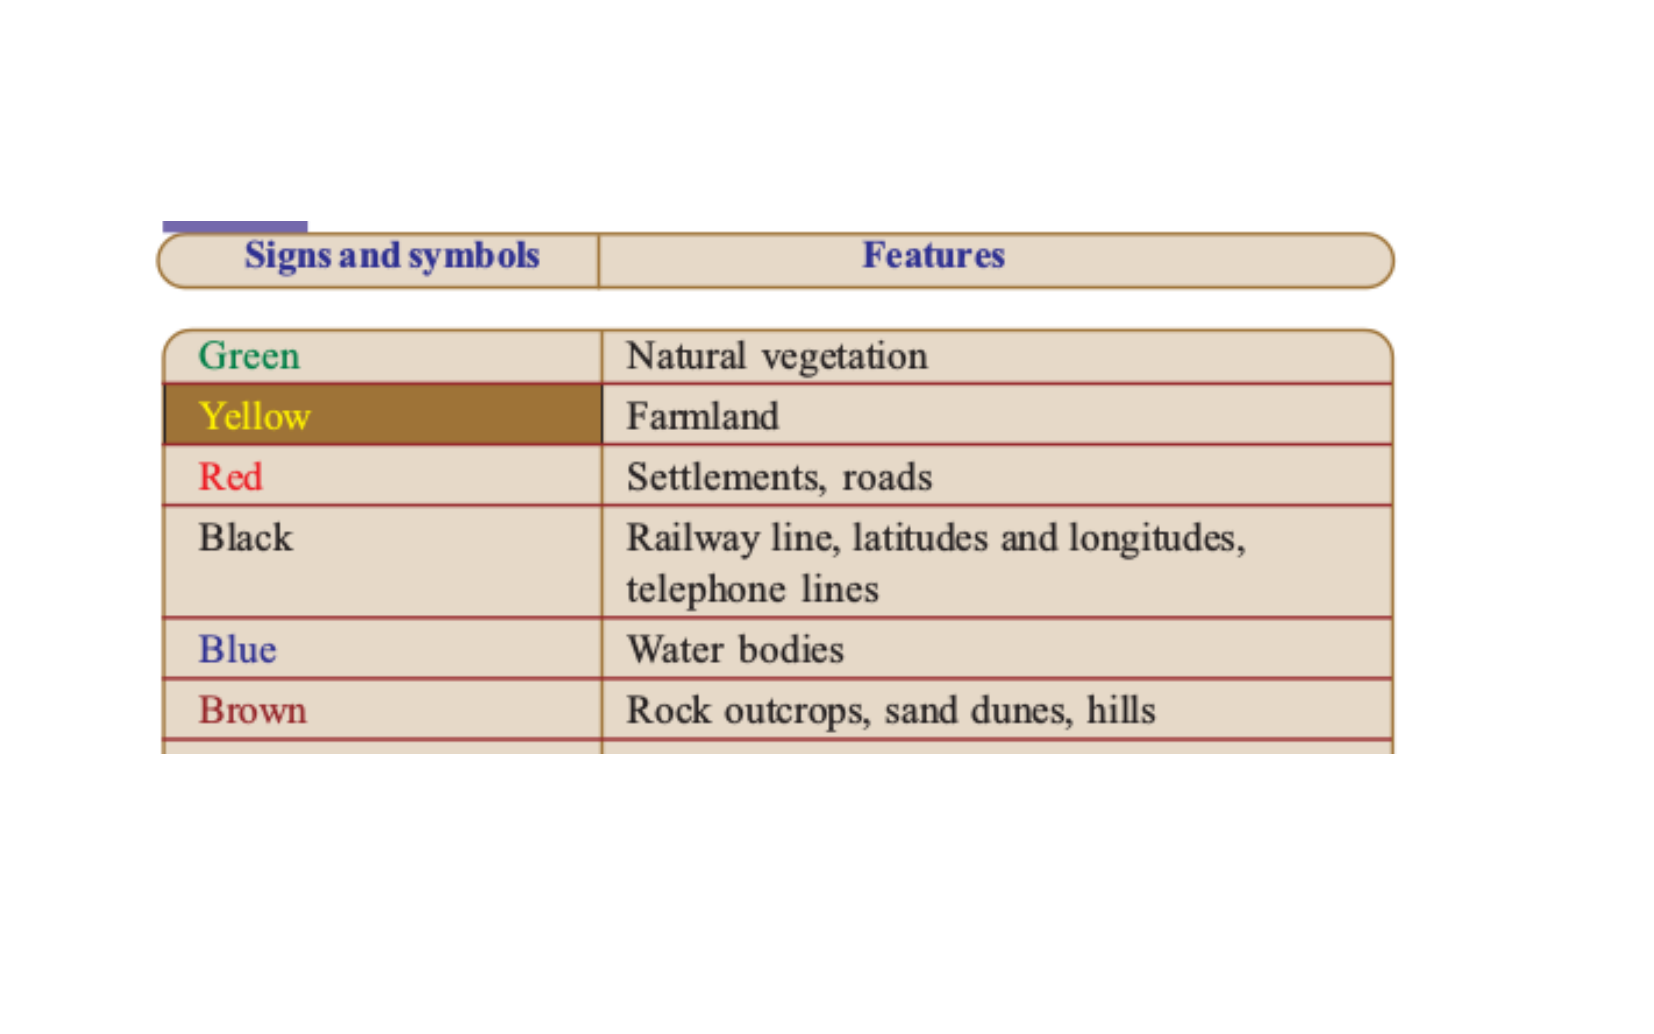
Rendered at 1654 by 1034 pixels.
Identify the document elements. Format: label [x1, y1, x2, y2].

picture [141, 318, 1418, 754]
picture [147, 221, 1412, 301]
